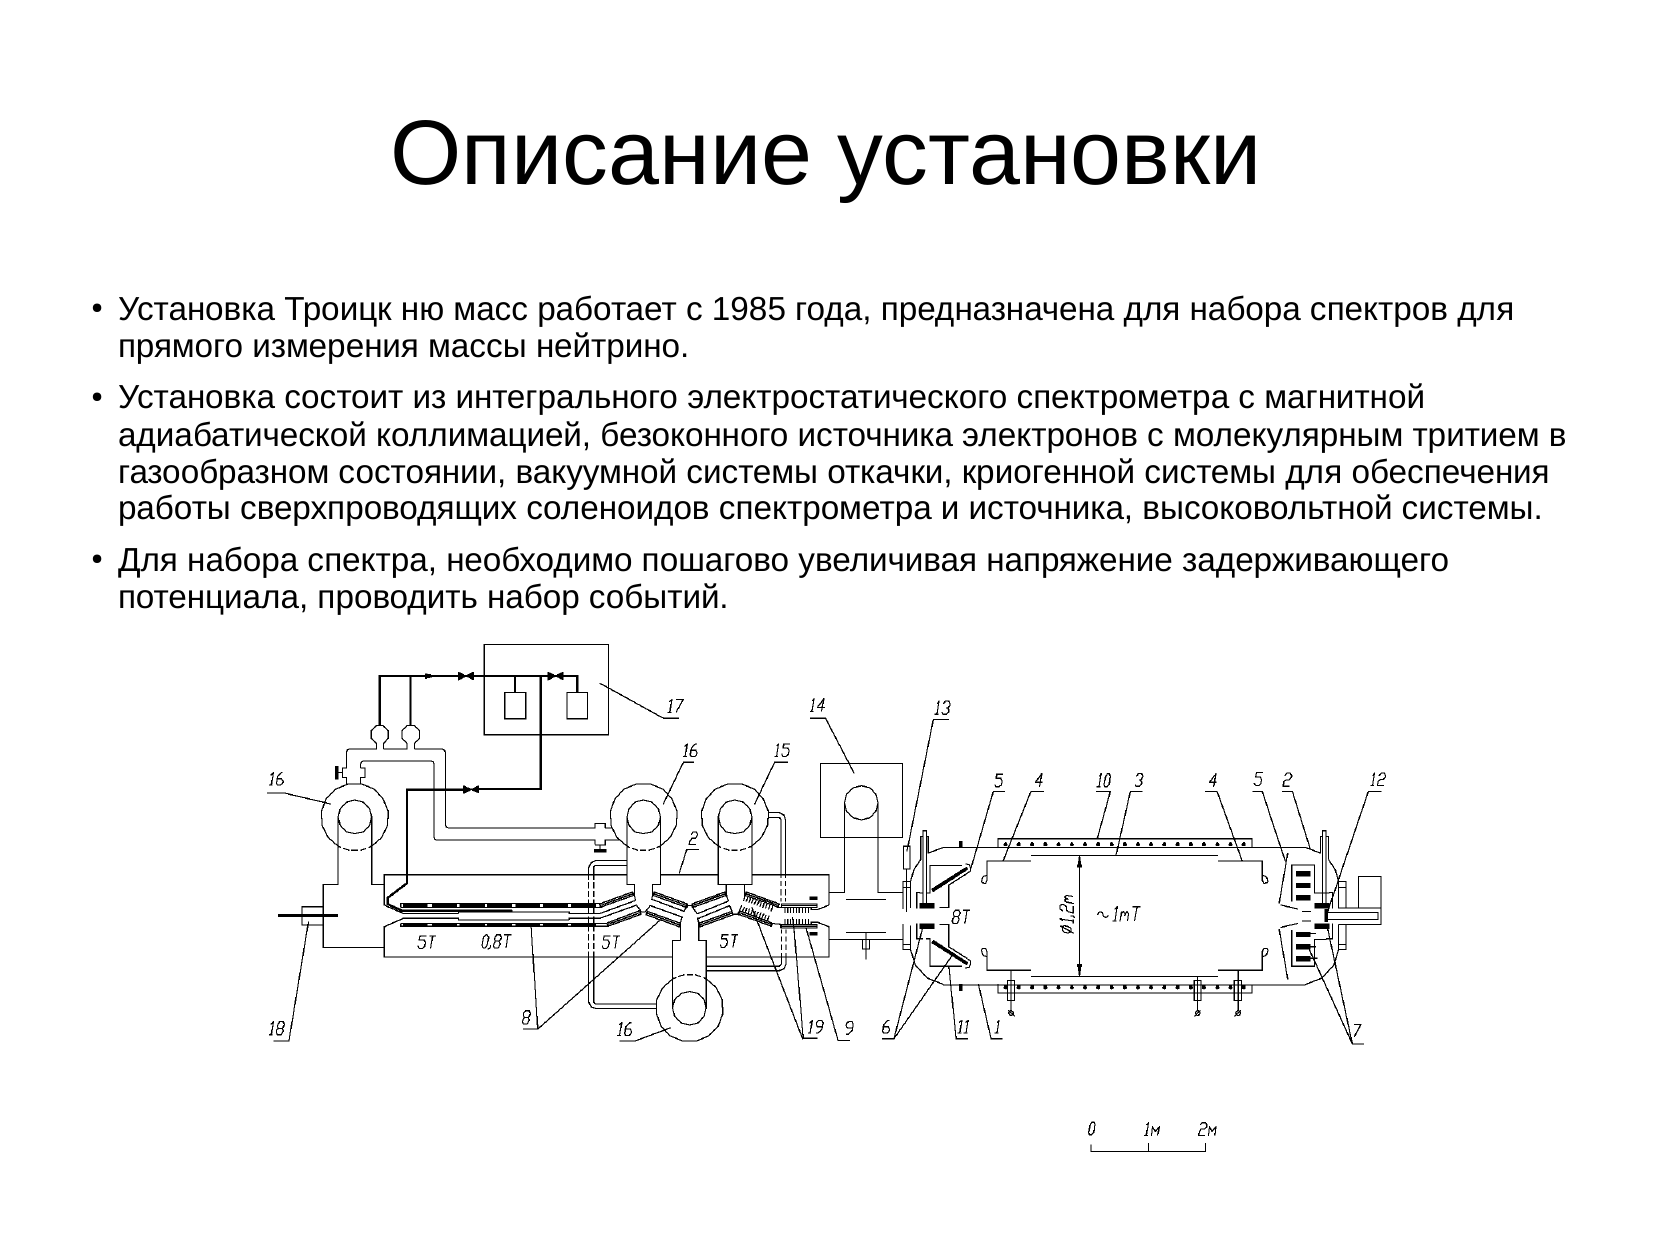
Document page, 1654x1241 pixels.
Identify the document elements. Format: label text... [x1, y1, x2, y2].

title Описание установки [82, 49, 1571, 257]
list Установка Троицк ню масс работает с 1985 года, предназначена для набора спектров для прямого измерения массы нейтрино. Установка состоит из интегрального электростатического спектрометра с магнитной адиабатической коллимацией, безоконного источника электронов с молекулярным тритием в газообразном состоянии, вакуумной системы откачки, криогенной системы для обеспечения работы сверхпроводящих соленоидов спектрометра и источника, высоковольтной системы. Для набора спектра, необходимо пошагово увеличивая напряжение задерживающего потенциала, проводить набор событий. [82, 290, 1571, 634]
picture [255, 635, 1396, 1171]
